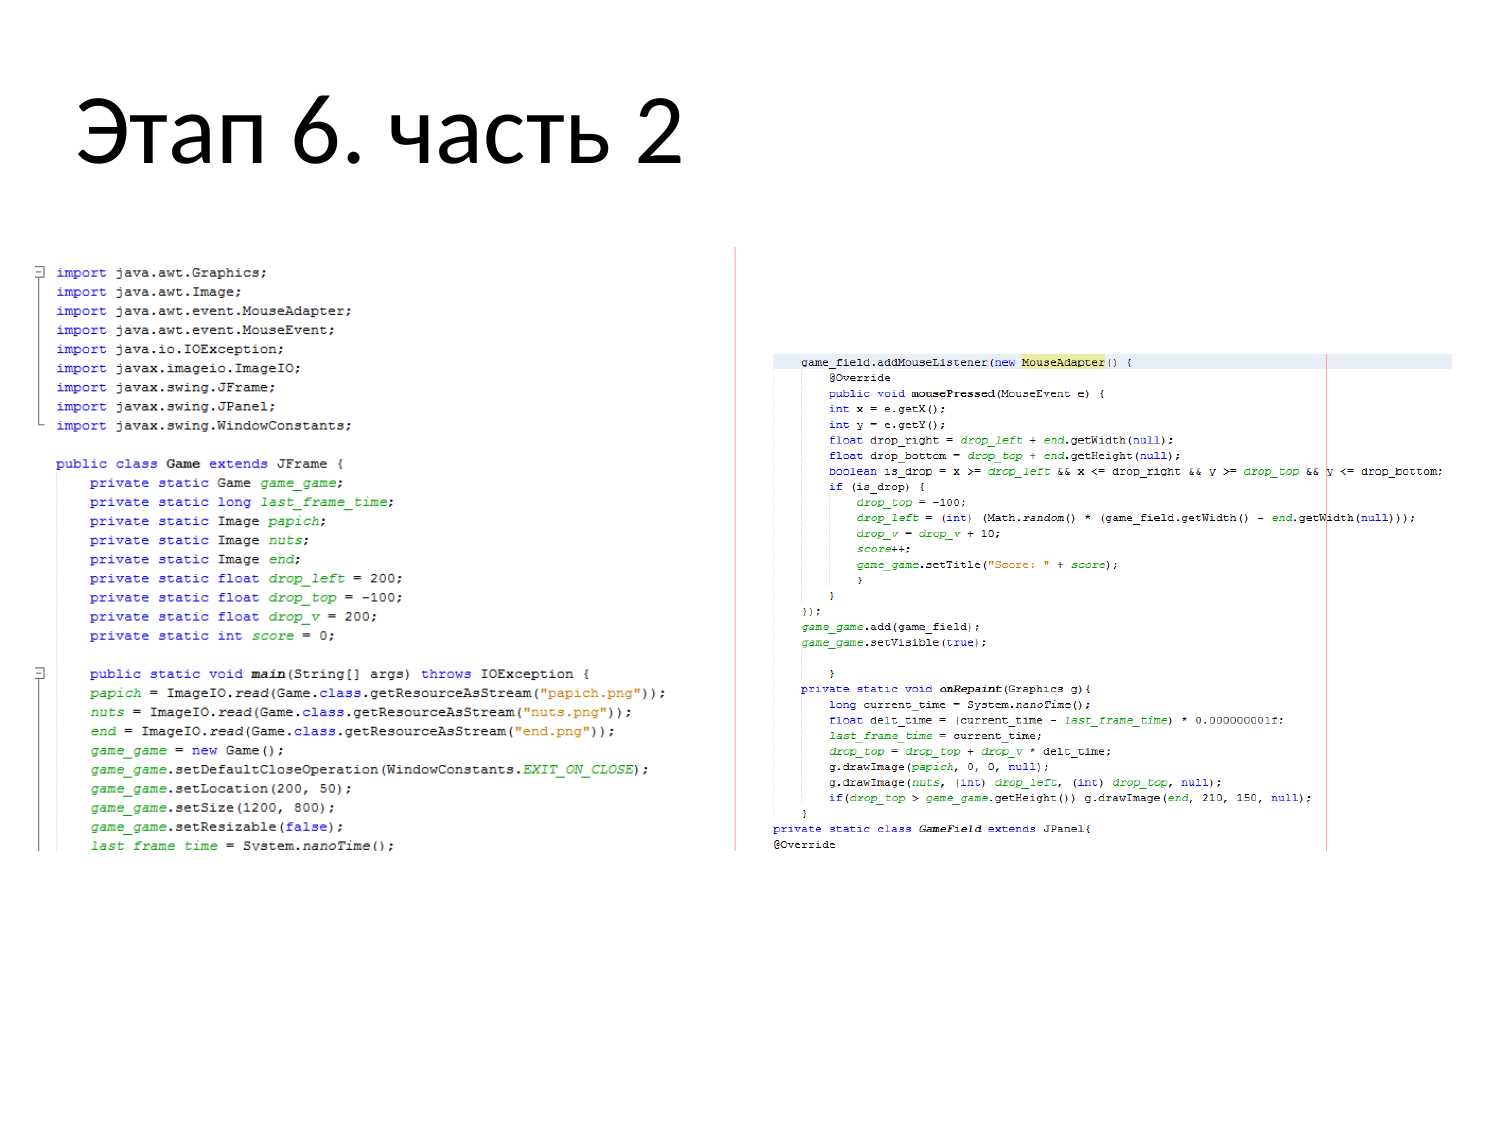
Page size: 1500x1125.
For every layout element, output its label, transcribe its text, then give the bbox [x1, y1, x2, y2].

title Этап 6. часть 2 [75, 45, 1425, 233]
picture [767, 354, 1452, 851]
picture [35, 247, 739, 851]
